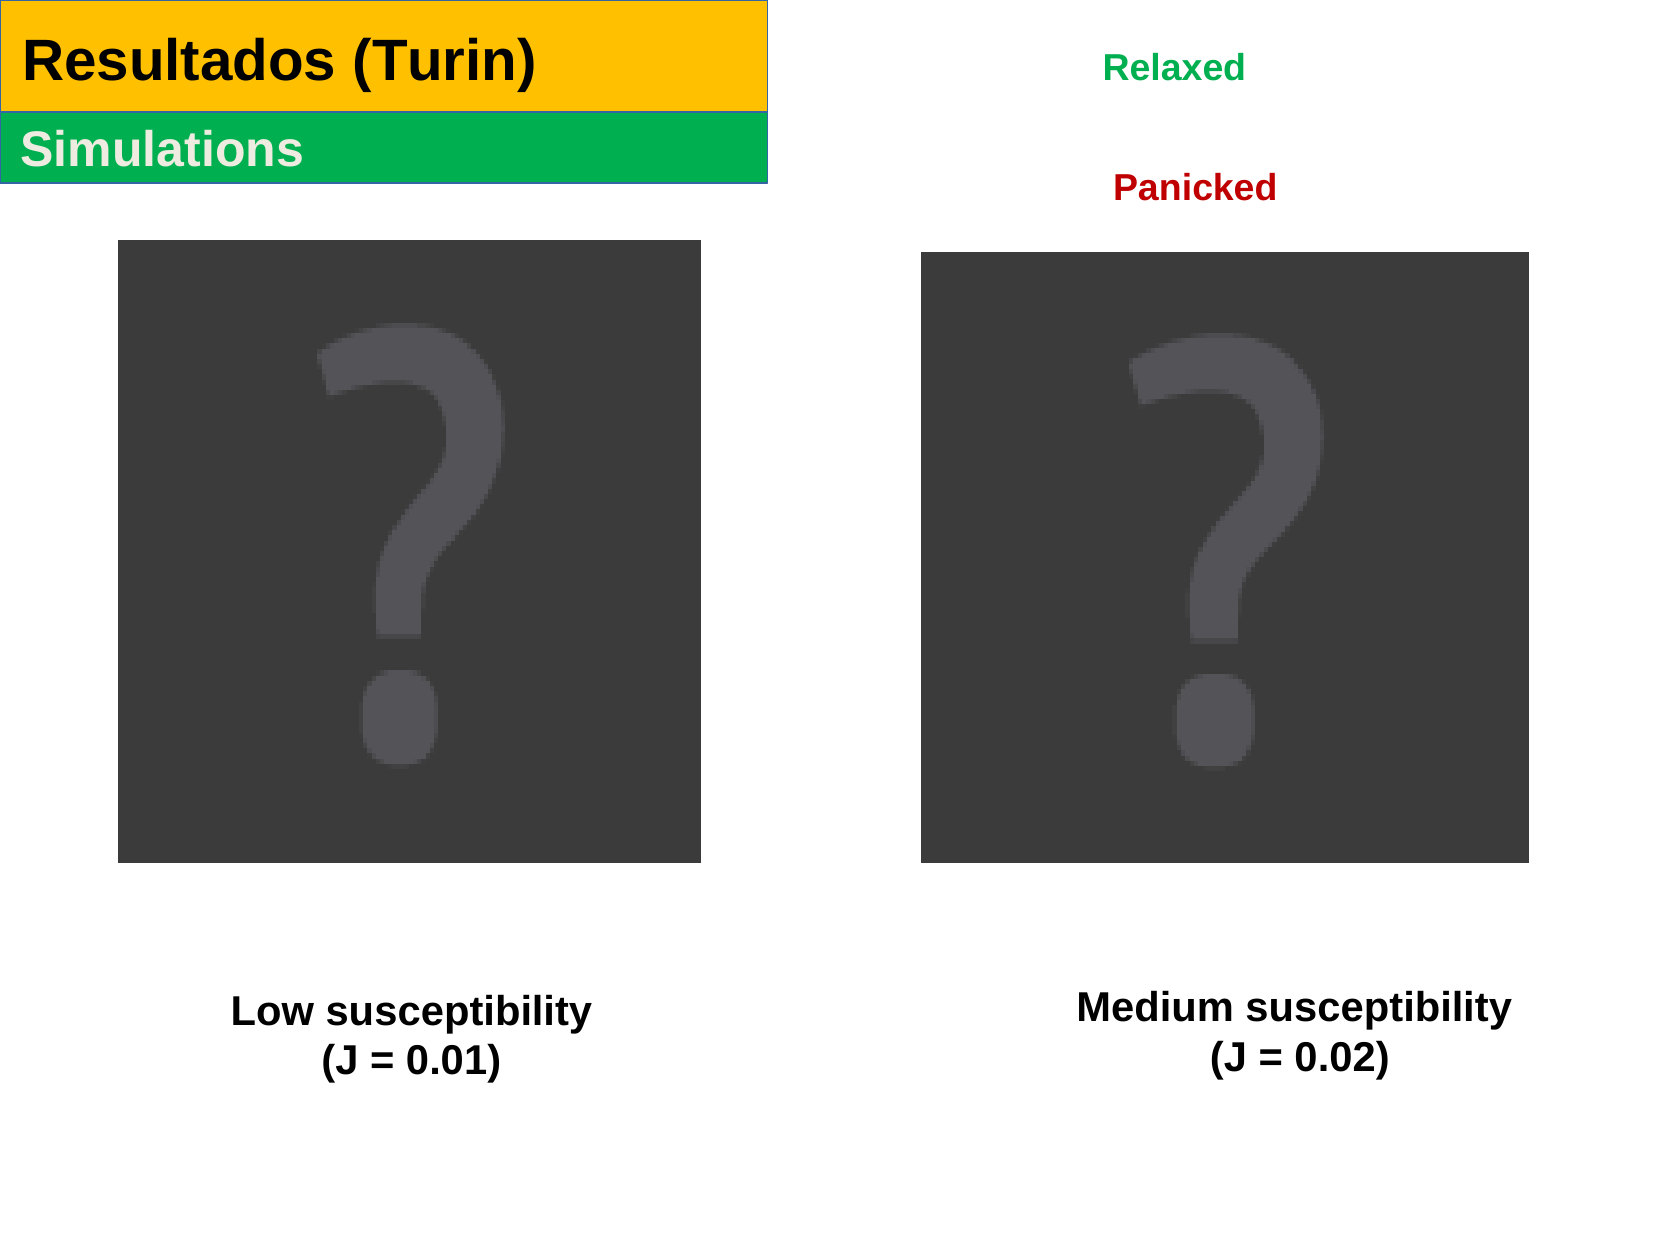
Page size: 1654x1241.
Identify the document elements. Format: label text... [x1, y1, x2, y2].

text_box Panicked [1098, 155, 1513, 221]
picture [921, 252, 1529, 863]
text_box [0, 0, 768, 183]
text_box Resultados (Turin) [7, 14, 650, 95]
text_box Simulations [5, 108, 771, 189]
text_box Medium susceptibility (J = 0.02) [1030, 970, 1570, 1152]
text_box Low susceptibility (J = 0.01) [141, 974, 682, 1093]
picture [118, 240, 701, 863]
text_box Relaxed [1087, 35, 1608, 101]
